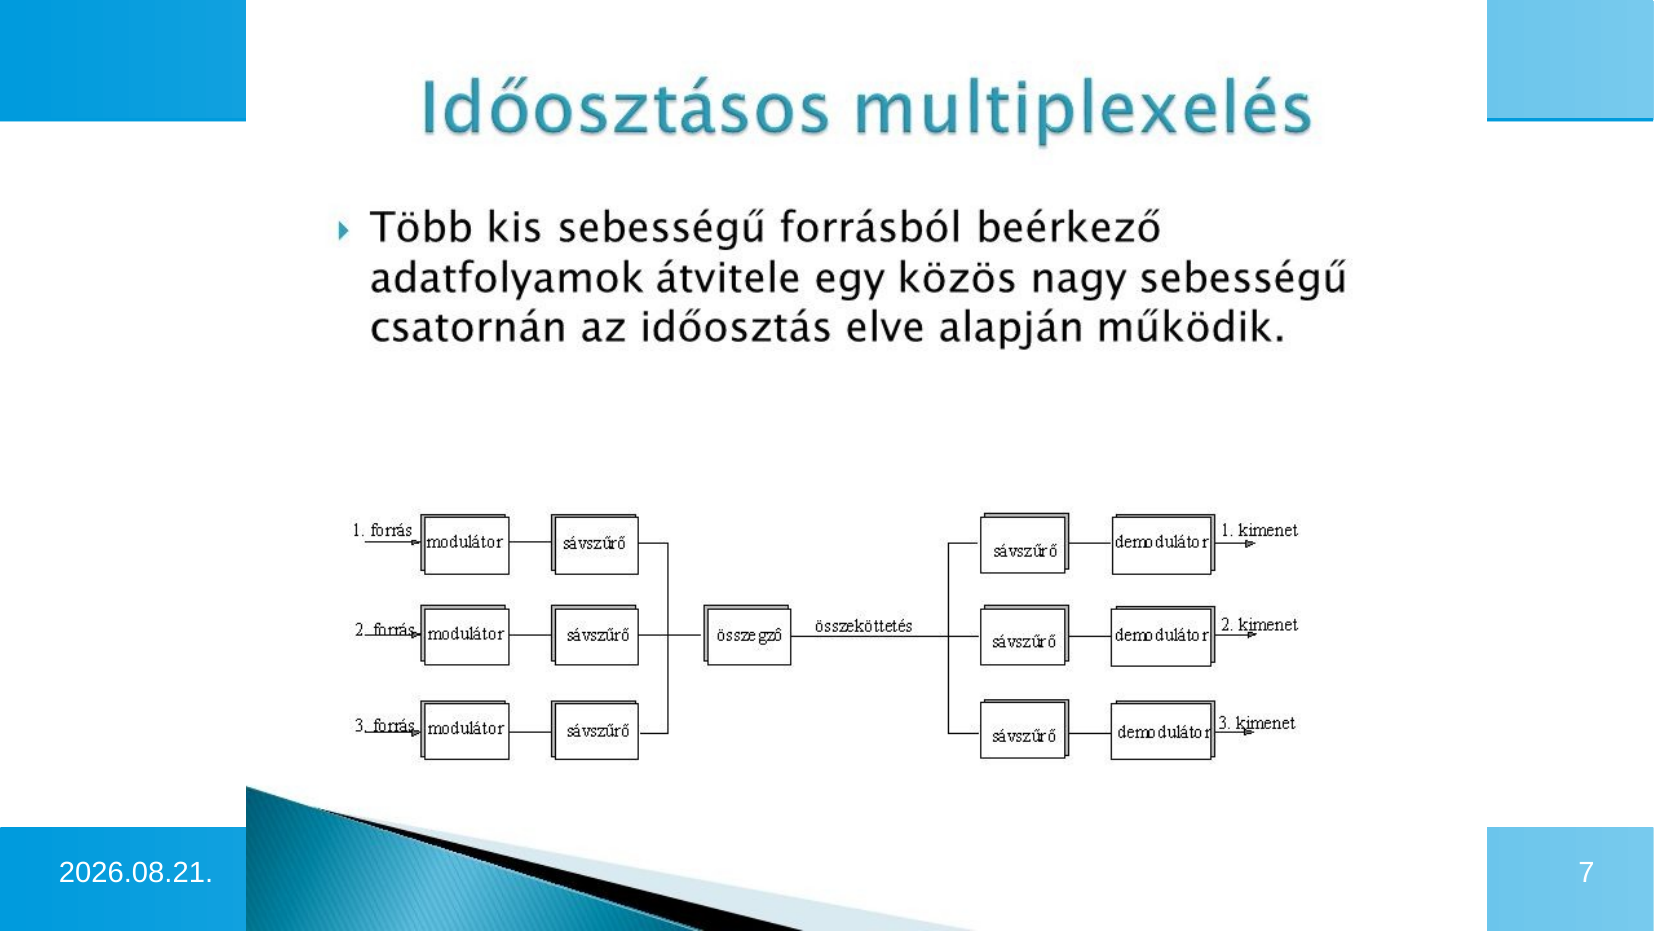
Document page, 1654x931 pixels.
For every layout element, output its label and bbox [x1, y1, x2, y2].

picture [246, 0, 1487, 931]
